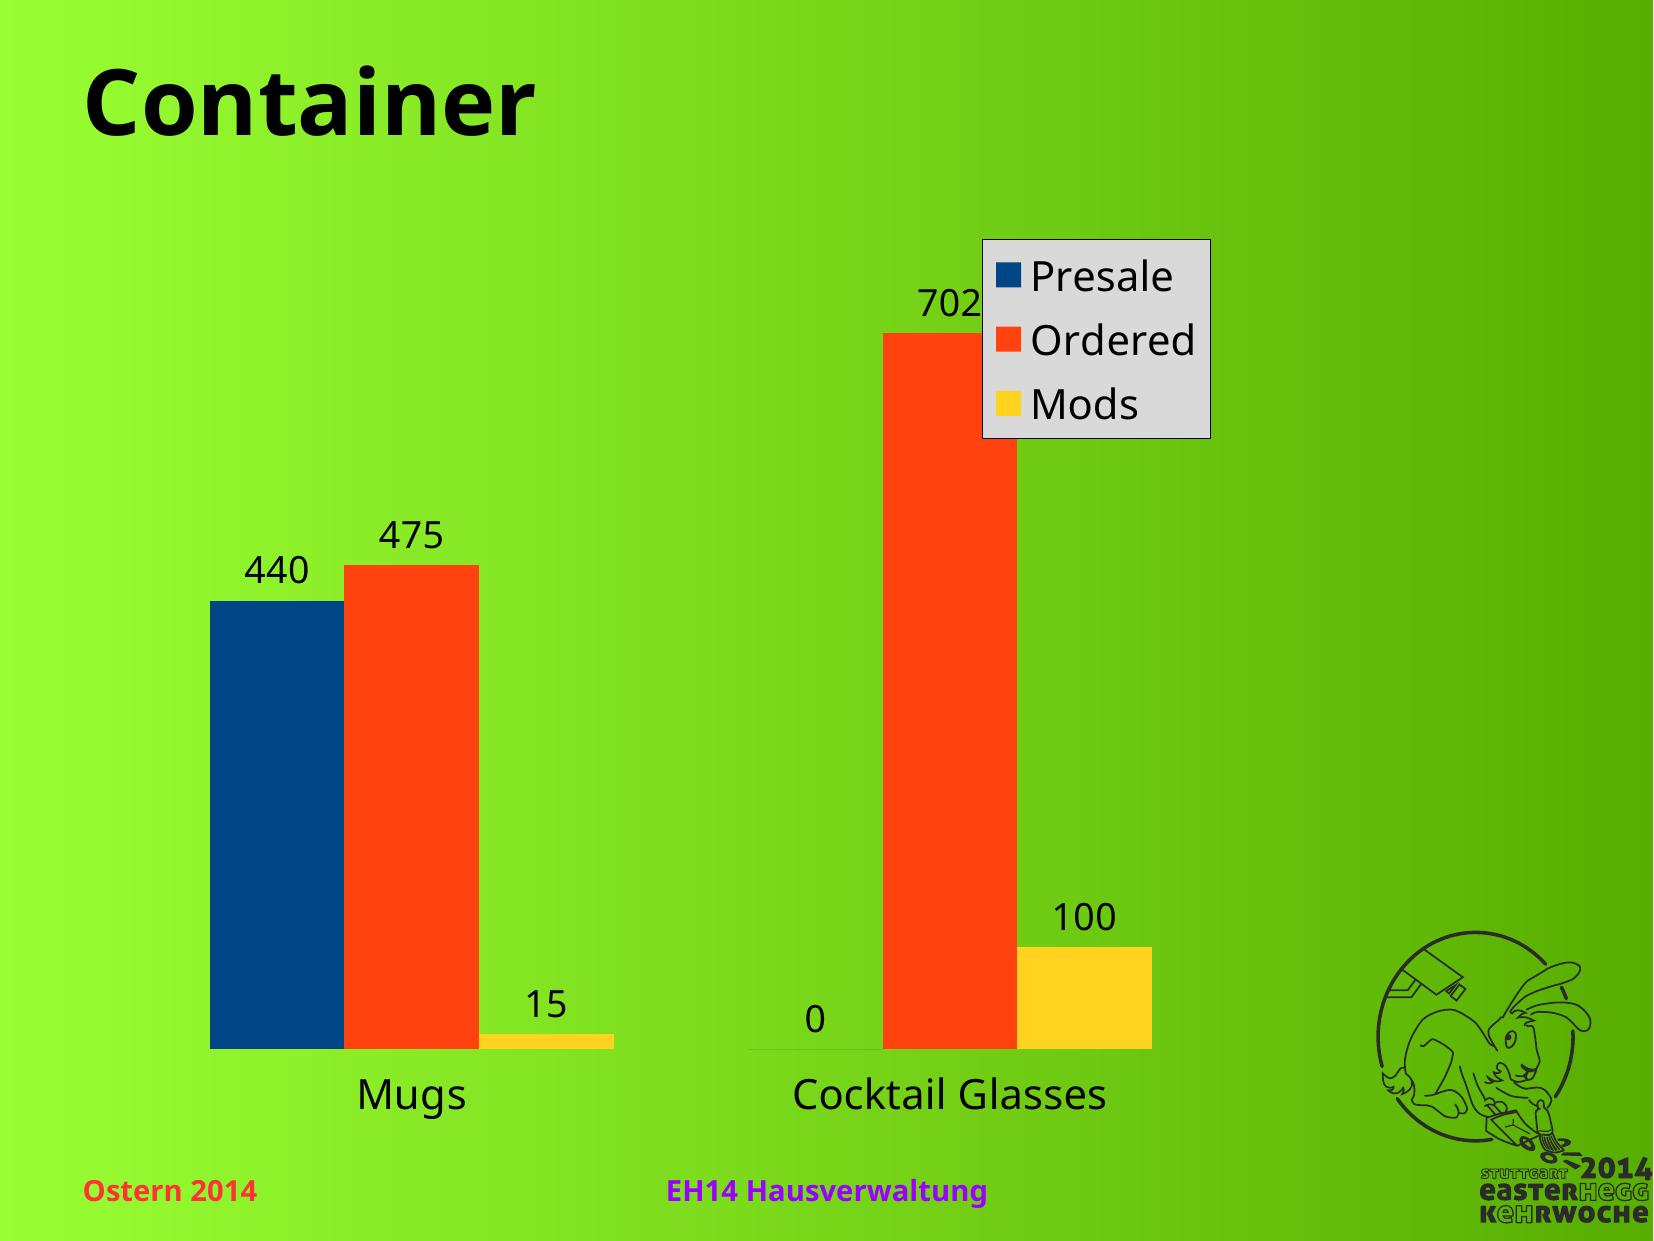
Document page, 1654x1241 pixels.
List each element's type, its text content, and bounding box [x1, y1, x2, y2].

title Party Stats [77, 0, 81, 120]
title Container [82, 49, 1571, 151]
title Party Stats [77, 1156, 81, 1240]
chart [29, 120, 1260, 1156]
